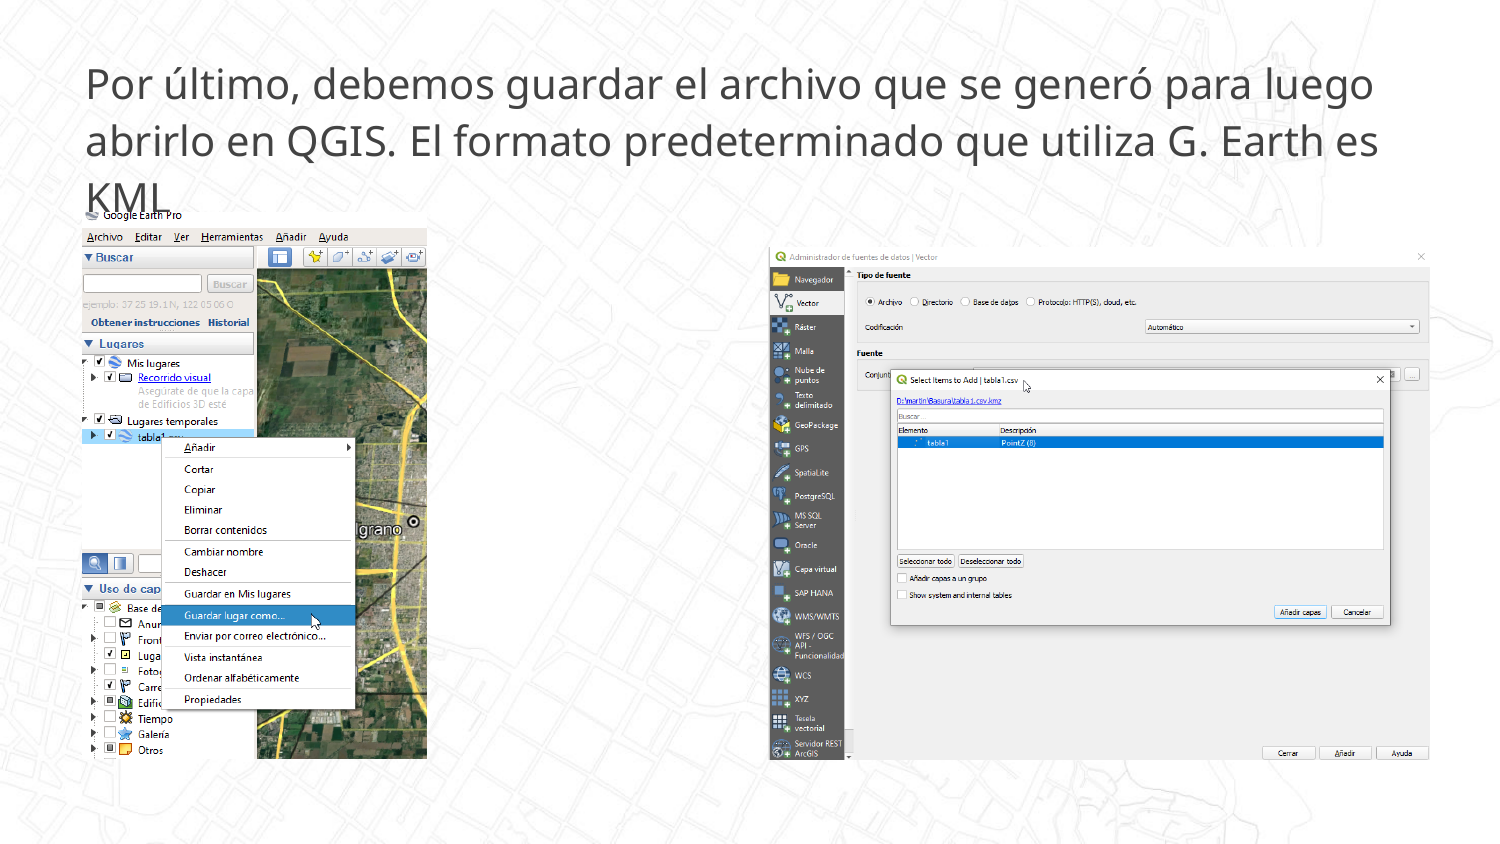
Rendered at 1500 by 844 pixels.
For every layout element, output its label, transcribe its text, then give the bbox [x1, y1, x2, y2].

picture [0, 0, 1500, 844]
text_box Por último, debemos guardar el archivo que se generó para luego abrirlo en QGIS. El formato predeterminado que utiliza G. Earth es KML [70, 47, 1435, 174]
